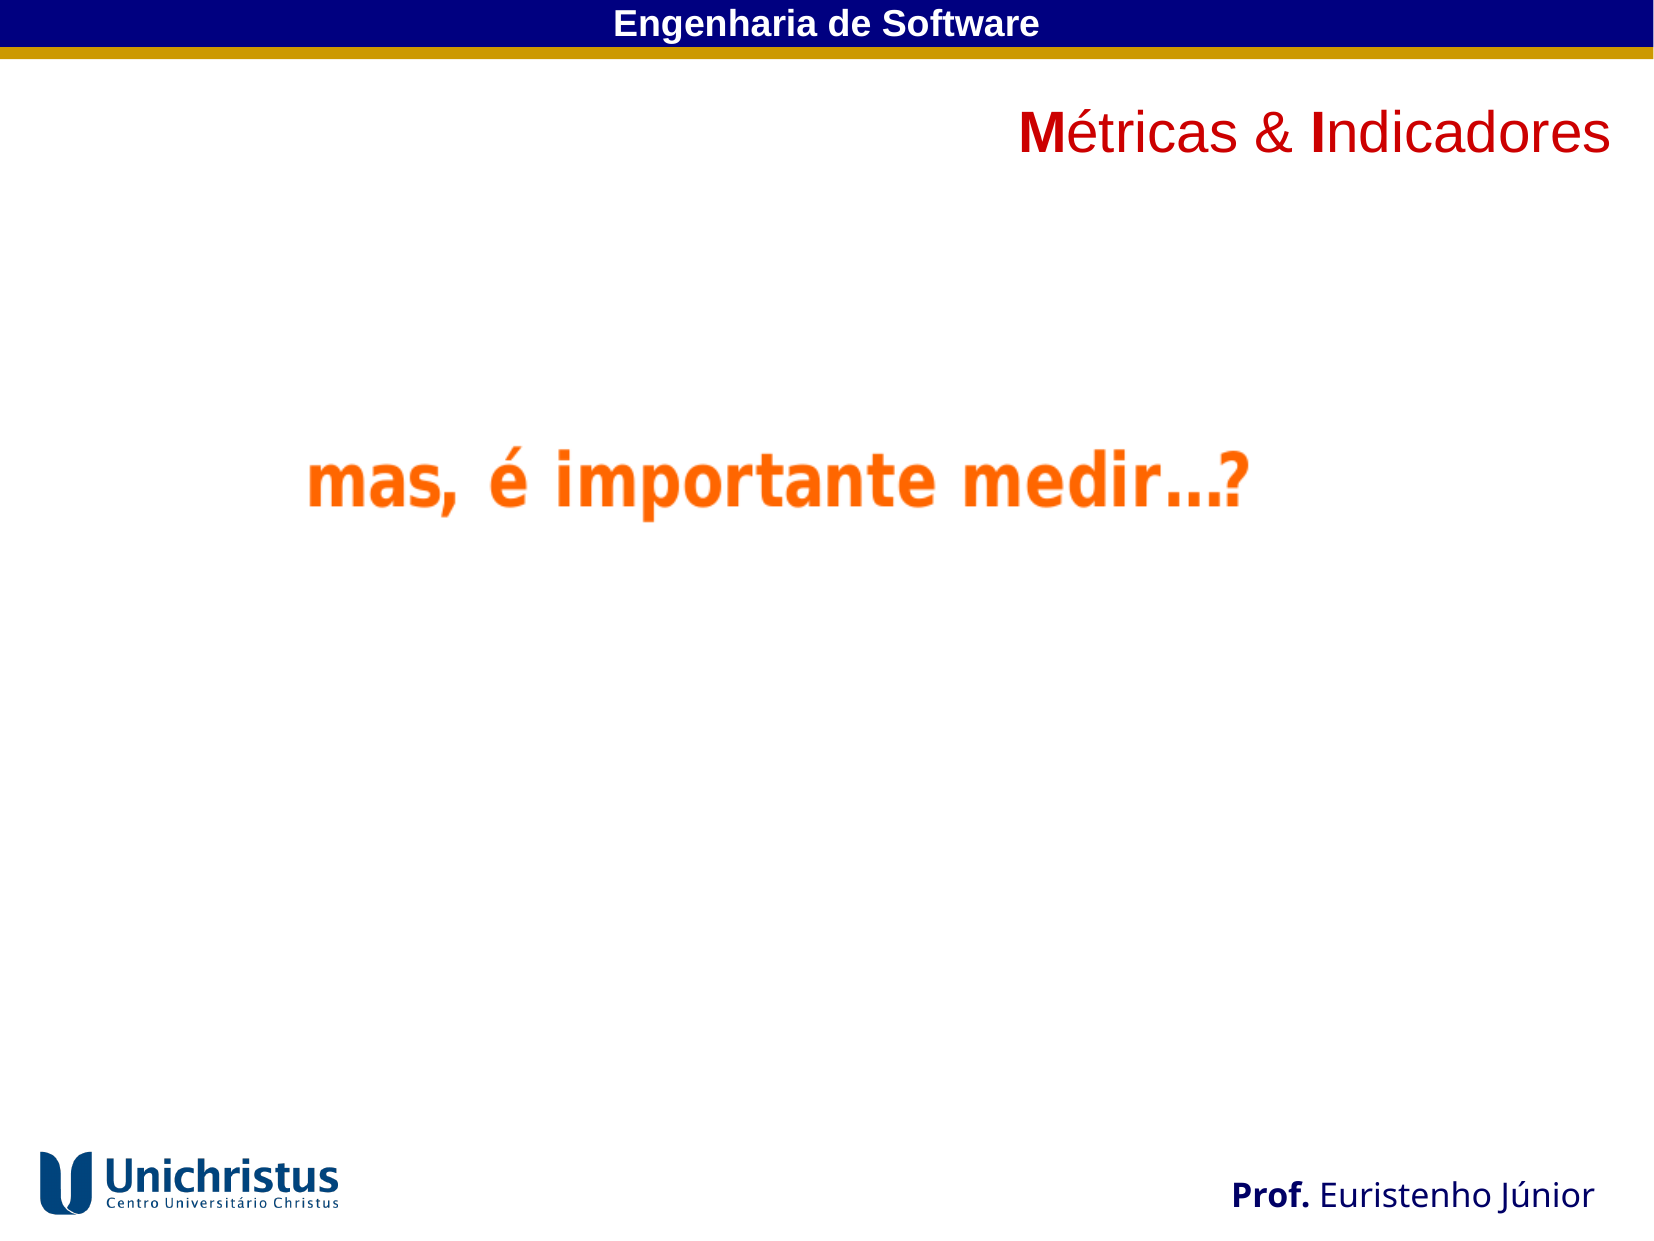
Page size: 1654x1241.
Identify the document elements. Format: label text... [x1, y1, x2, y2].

picture [35, 1148, 343, 1217]
text_box Métricas & Indicadores [1003, 92, 1654, 173]
text_box Engenharia de Software [0, 0, 1654, 47]
picture [271, 440, 1275, 532]
text_box [0, 47, 1654, 60]
text_box Prof. Euristenho Júnior [1216, 1163, 1654, 1224]
